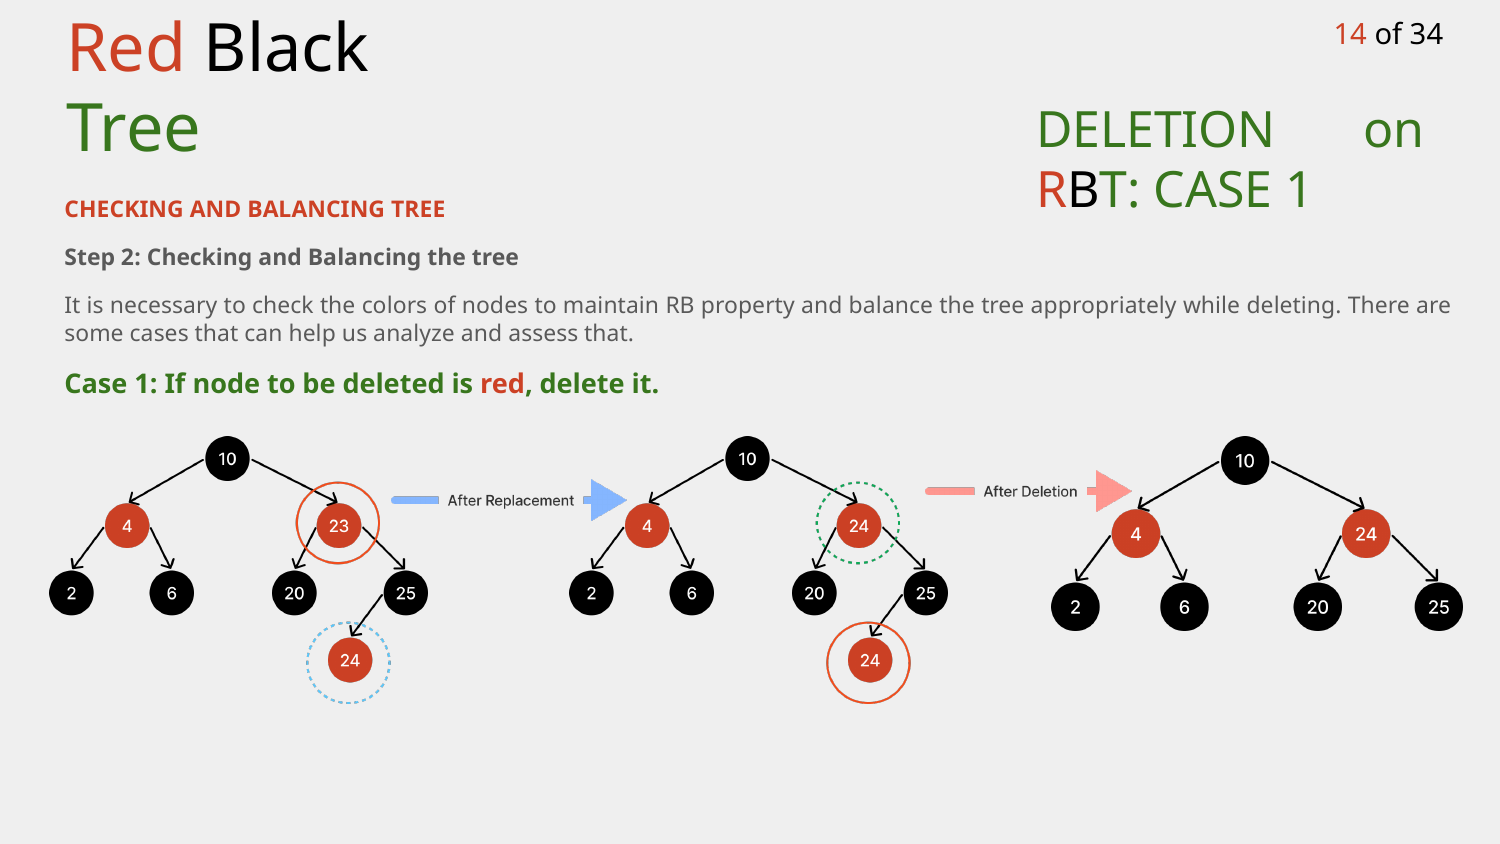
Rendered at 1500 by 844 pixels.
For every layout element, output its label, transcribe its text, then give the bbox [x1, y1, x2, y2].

title Red Black Tree [51, 93, 437, 179]
picture [49, 436, 1463, 704]
text_box 14 of 34 [1318, 0, 1500, 65]
text_box DELETION on RBT: CASE 1 [1021, 82, 1440, 179]
text_box CHECKING AND BALANCING TREE Step 2: Checking and Balancing the tree It is necessary to check the colors of nodes to maintain RB property and balance the tree appropriately while deleting. There are some cases that can help us analyze and assess that. Case 1: If node to be deleted is red, delete it. [49, 179, 1468, 415]
